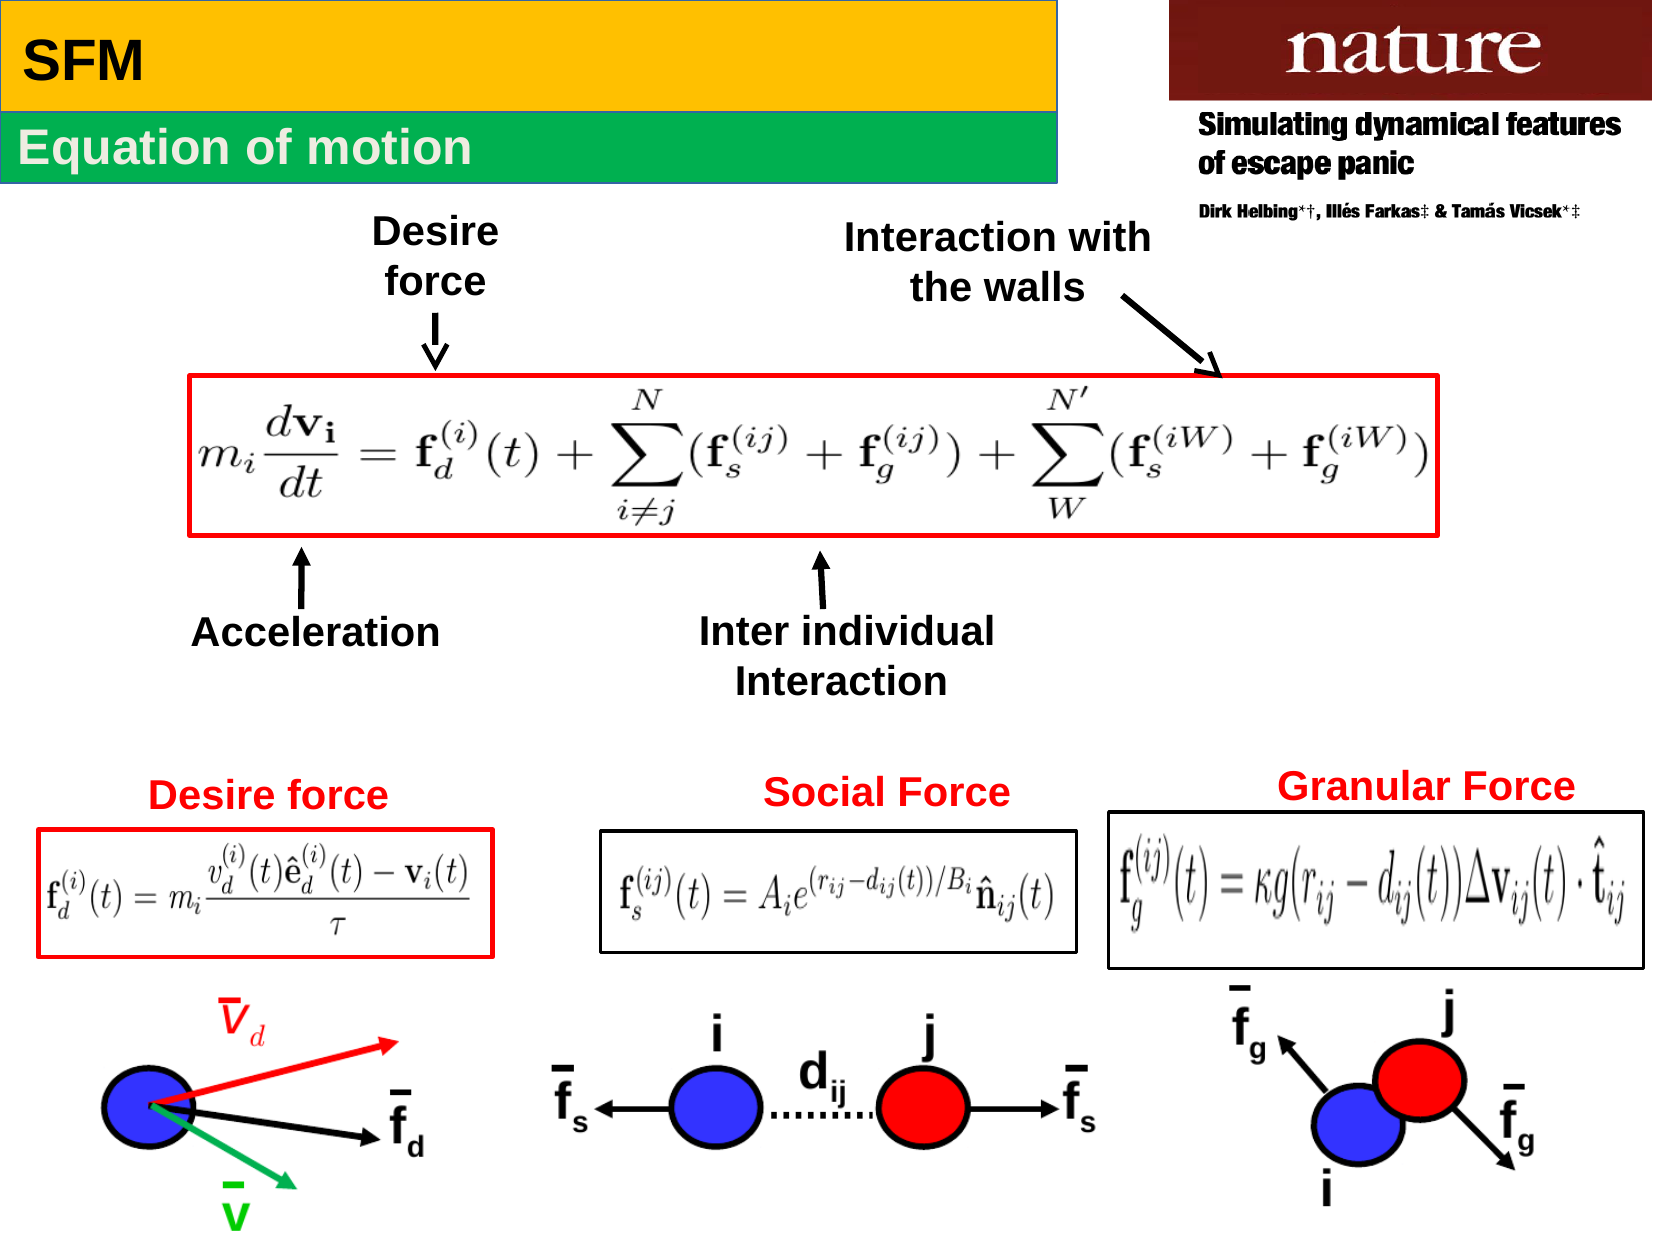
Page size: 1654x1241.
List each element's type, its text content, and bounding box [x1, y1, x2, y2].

picture [602, 832, 1075, 951]
text_box Inter individual Interaction [631, 594, 1063, 707]
text_box SFM [7, 14, 890, 95]
picture [1169, 0, 1652, 234]
picture [0, 974, 1654, 1241]
text_box Desire force [59, 761, 479, 827]
text_box Desire force [304, 194, 567, 307]
text_box Acceleration [165, 596, 467, 661]
text_box Equation of motion [3, 107, 644, 182]
text_box Social Force [738, 759, 1057, 818]
picture [192, 377, 1435, 534]
picture [40, 831, 490, 955]
picture [1110, 813, 1642, 967]
text_box Granular Force [1263, 753, 1607, 812]
text_box Interaction with the walls [797, 201, 1199, 328]
text_box [0, 0, 1057, 183]
